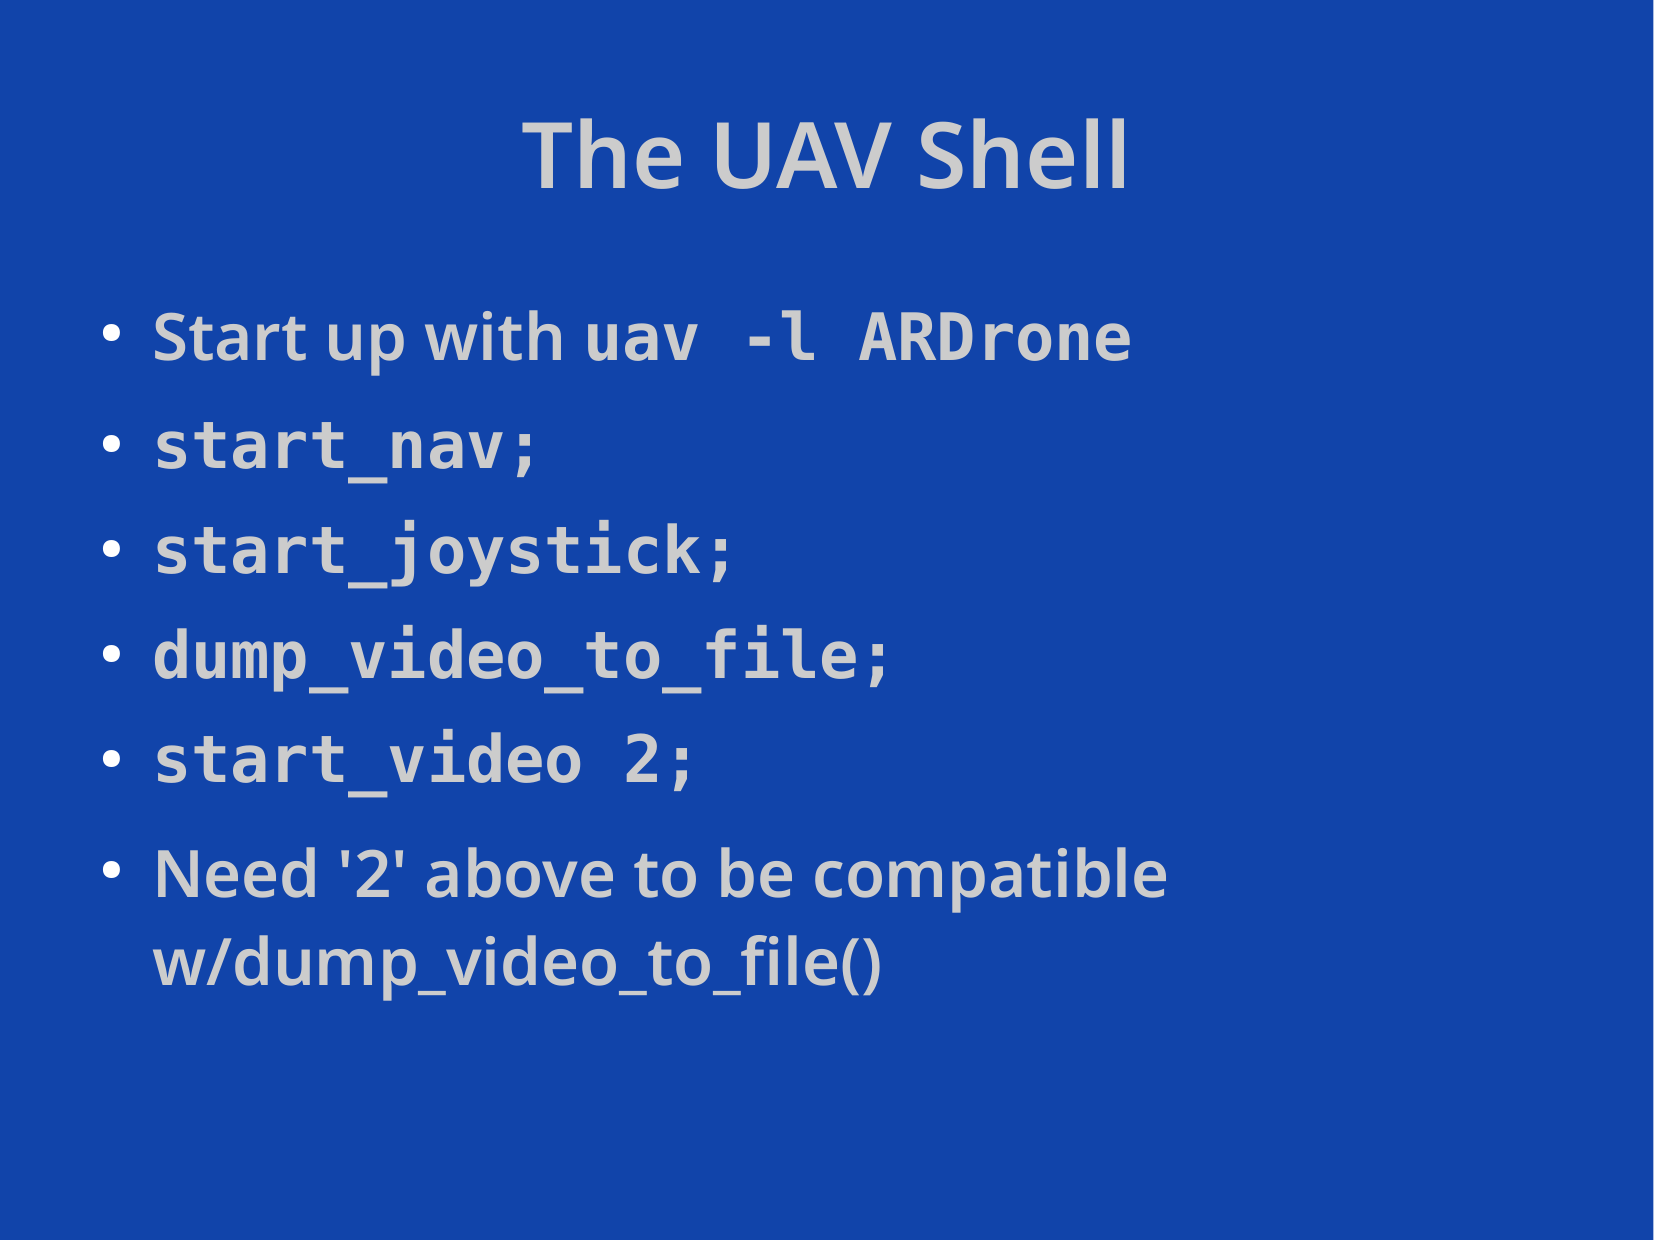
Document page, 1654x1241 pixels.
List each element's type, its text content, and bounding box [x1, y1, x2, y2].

list Start up with uav -l ARDrone start_nav; start_joystick; dump_video_to_file; start_video 2; Need '2' above to be compatible w/dump_video_to_file() [82, 290, 1571, 1010]
title The UAV Shell [82, 49, 1571, 257]
